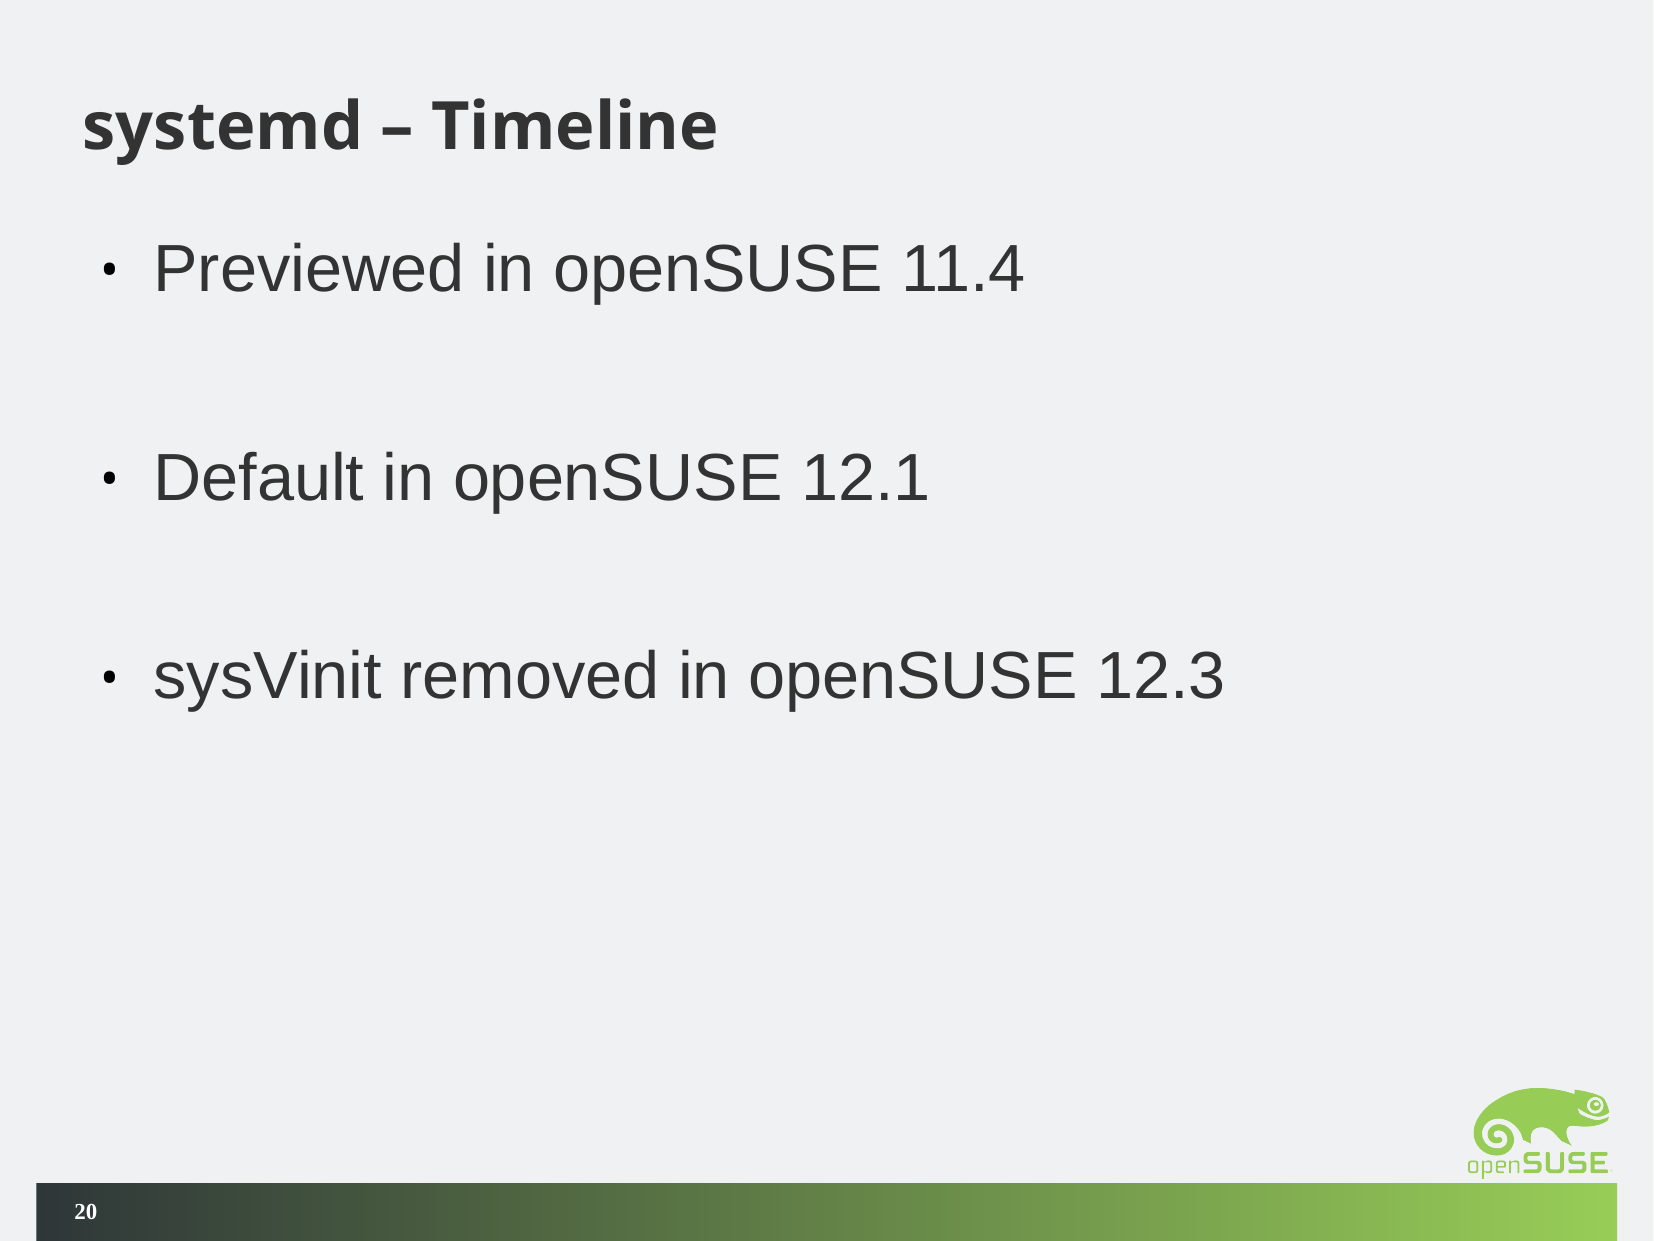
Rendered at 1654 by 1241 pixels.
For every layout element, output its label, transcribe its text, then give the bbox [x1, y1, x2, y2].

picture [0, 0, 1654, 1241]
list Previewed in openSUSE 11.4 Default in openSUSE 12.1 sysVinit removed in openSUSE 12.3 [82, 231, 1571, 951]
title systemd – Timeline [82, 49, 1571, 198]
